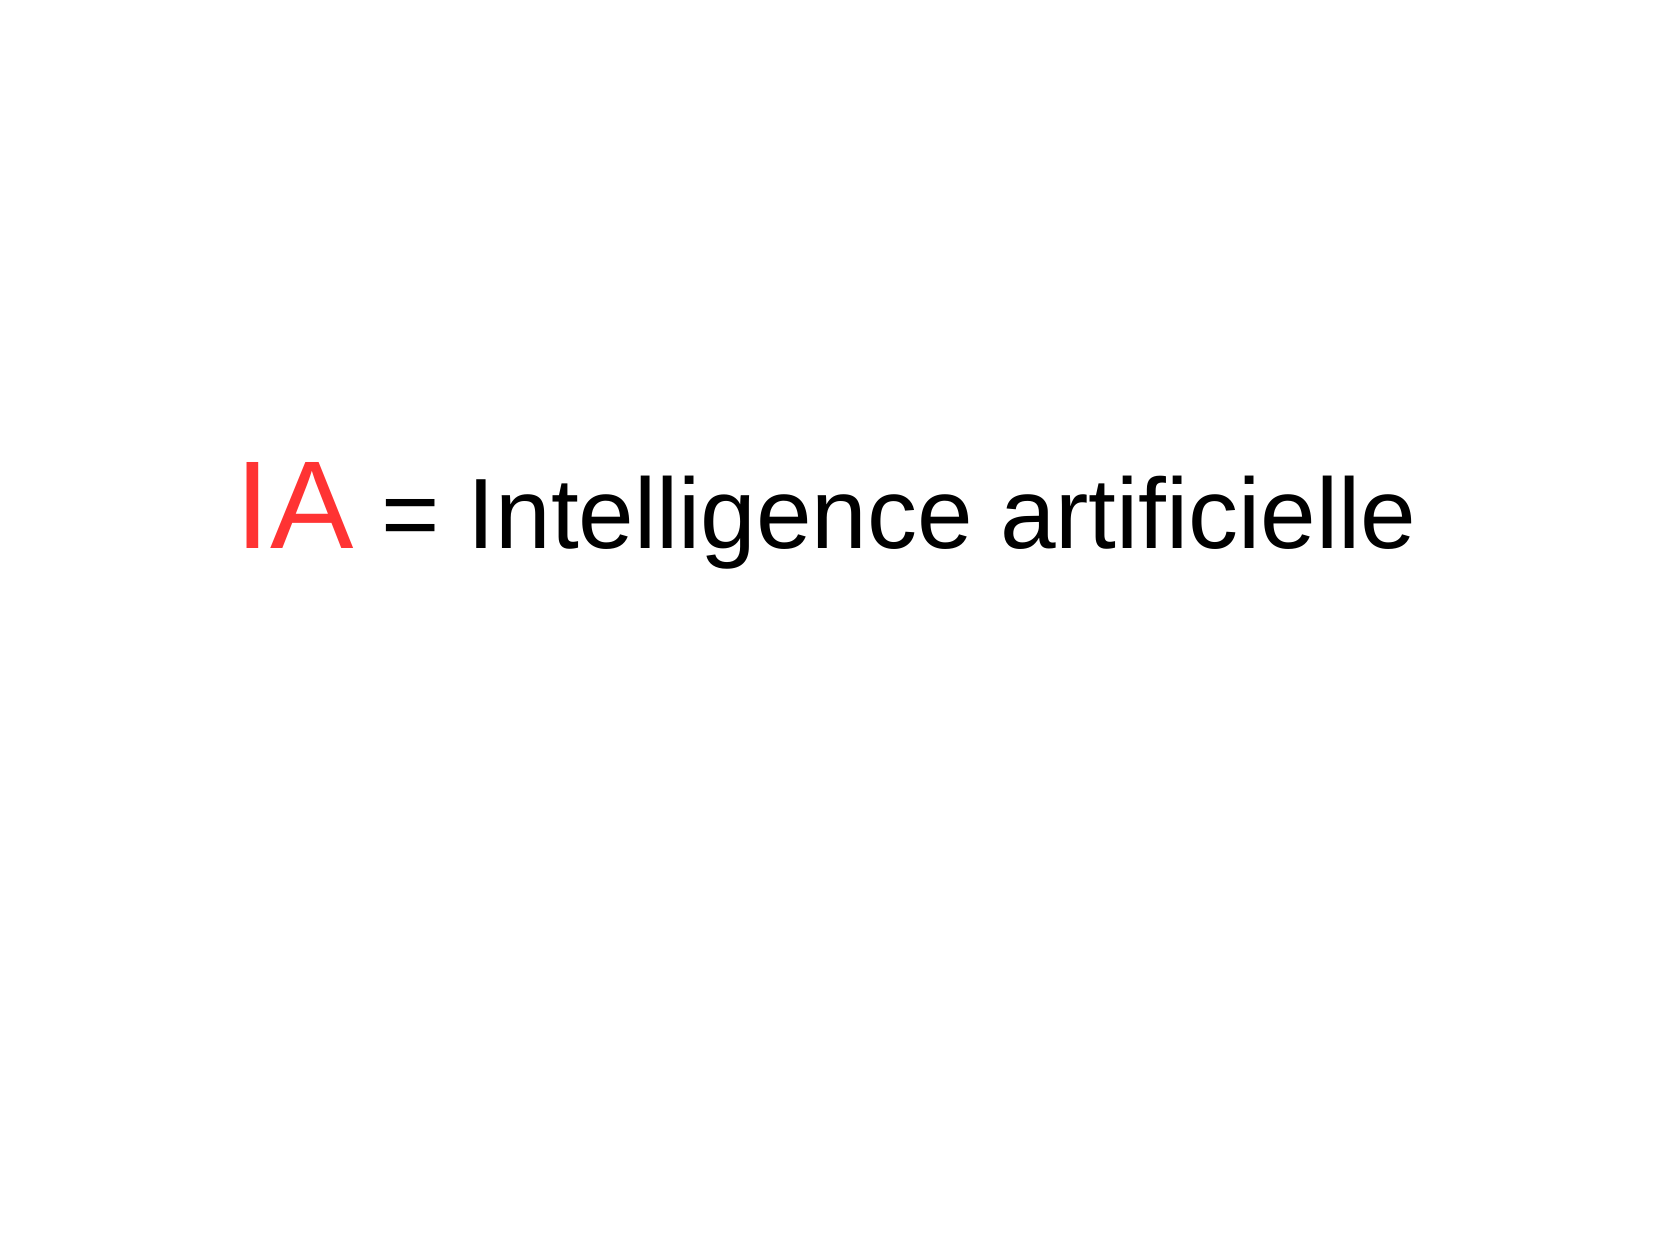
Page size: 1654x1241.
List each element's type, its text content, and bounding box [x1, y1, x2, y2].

text_box IA = Intelligence artificielle [221, 428, 1433, 583]
